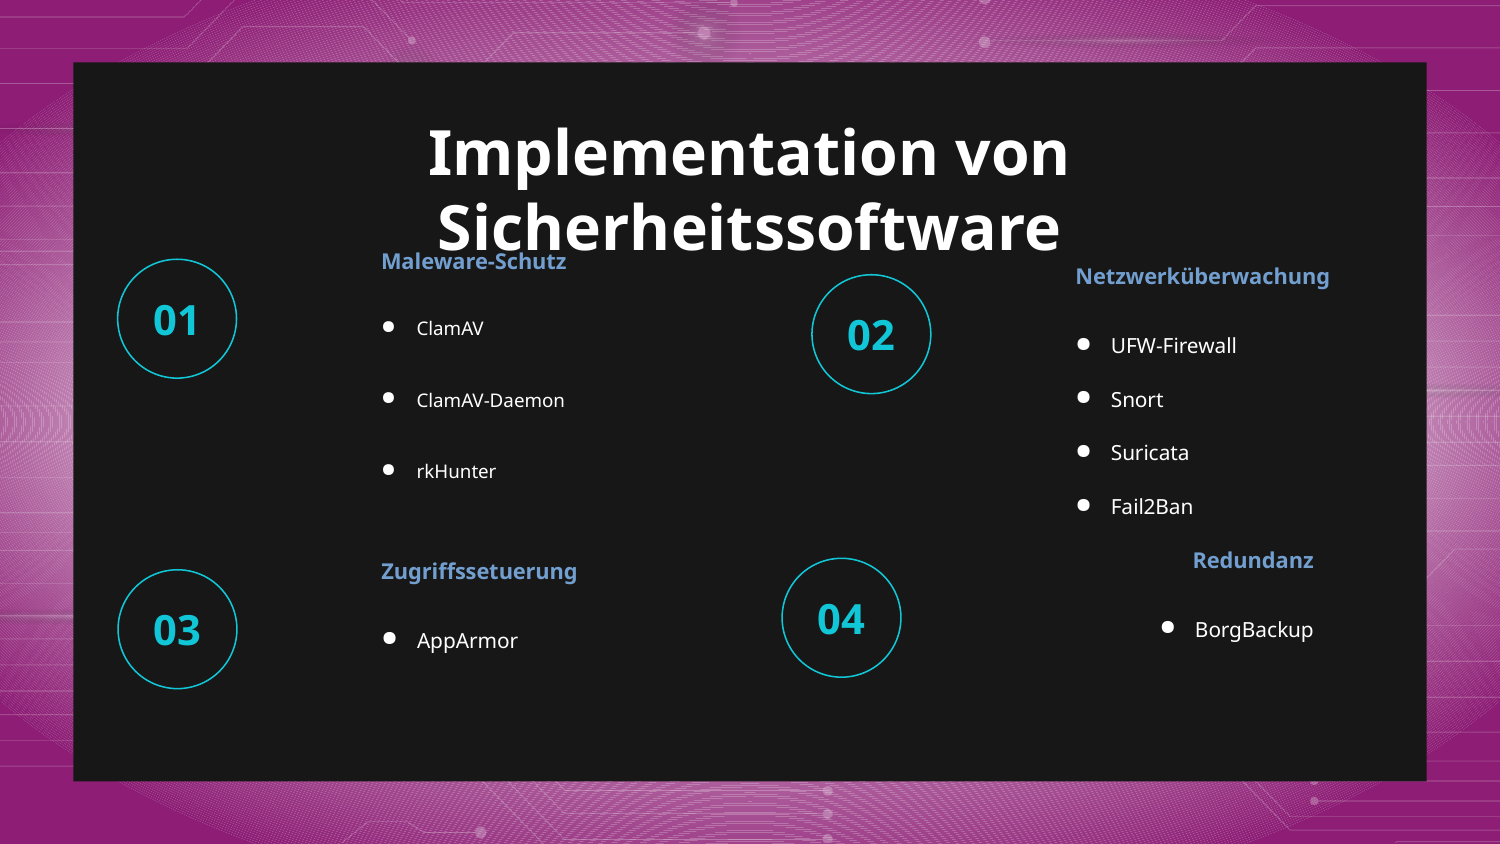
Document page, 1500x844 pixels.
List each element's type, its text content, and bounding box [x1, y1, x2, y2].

text_box AppArmor [366, 608, 665, 709]
text_box 04 [782, 558, 901, 678]
text_box 02 [811, 274, 931, 394]
text_box Maleware-Schutz [366, 232, 664, 298]
text_box 03 [118, 569, 237, 689]
text_box ClamAV ClamAV-Daemon rkHunter [366, 298, 664, 399]
text_box Netzwerküberwachung [1060, 247, 1359, 313]
text_box BorgBackup [1031, 597, 1329, 698]
text_box Zugriffssetuerung [366, 542, 665, 608]
text_box Redundanz [1031, 531, 1329, 597]
text_box 01 [117, 259, 237, 379]
text_box UFW-Firewall Snort Suricata Fail2Ban [1060, 313, 1359, 414]
title Implementation von Sicherheitssoftware [118, 98, 1382, 192]
